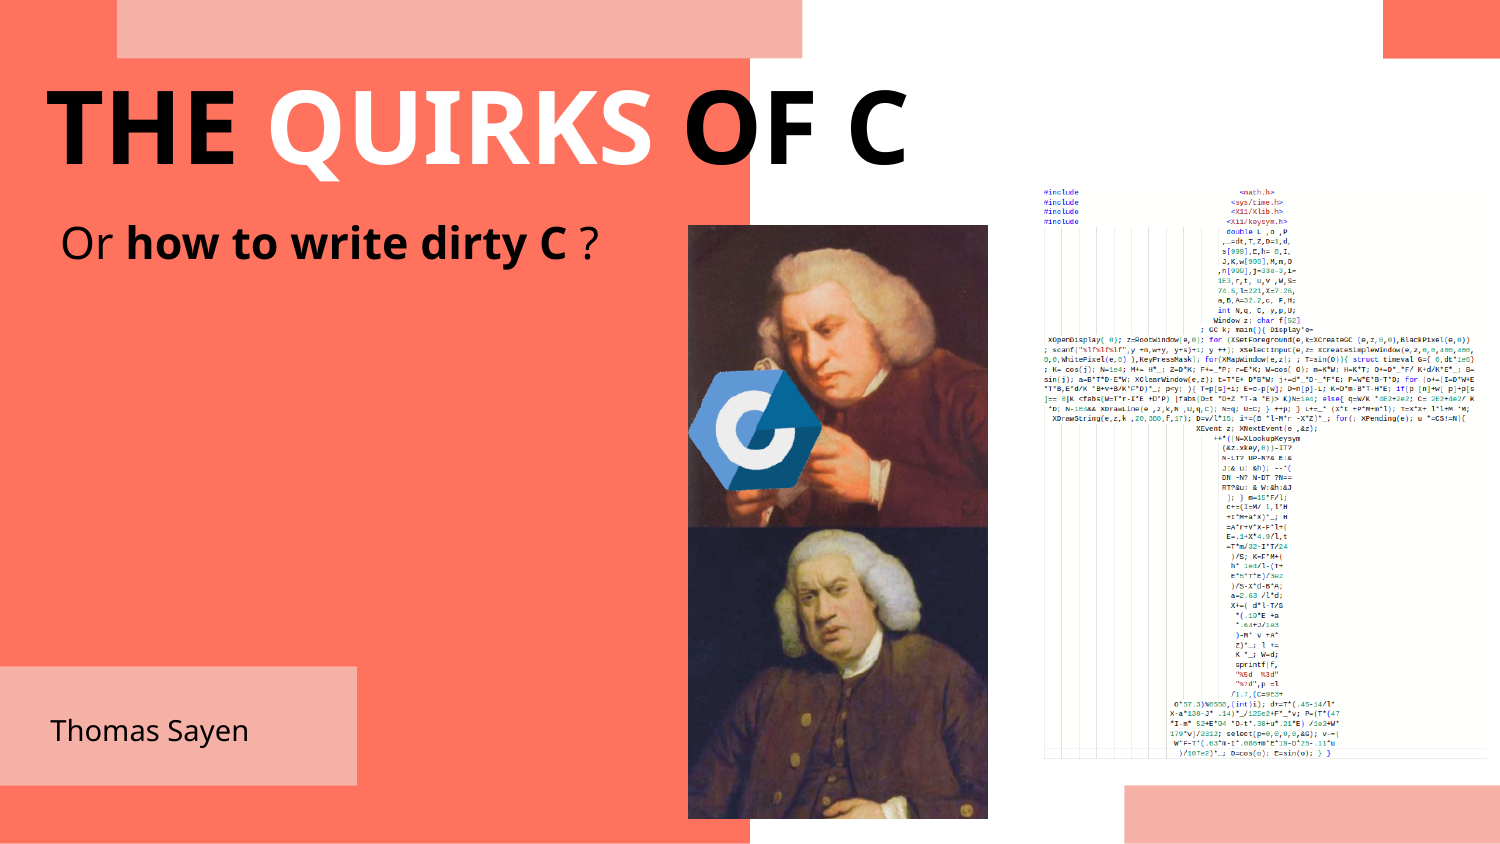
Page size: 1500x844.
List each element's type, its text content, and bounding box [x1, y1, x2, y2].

picture [688, 225, 988, 819]
text_box THE QUIRKS OF C [30, 5, 1405, 200]
text_box [0, 666, 357, 786]
subtitle Or how to write dirty C ? [45, 200, 664, 319]
text_box Thomas Sayen [35, 697, 322, 755]
picture [1038, 188, 1487, 766]
